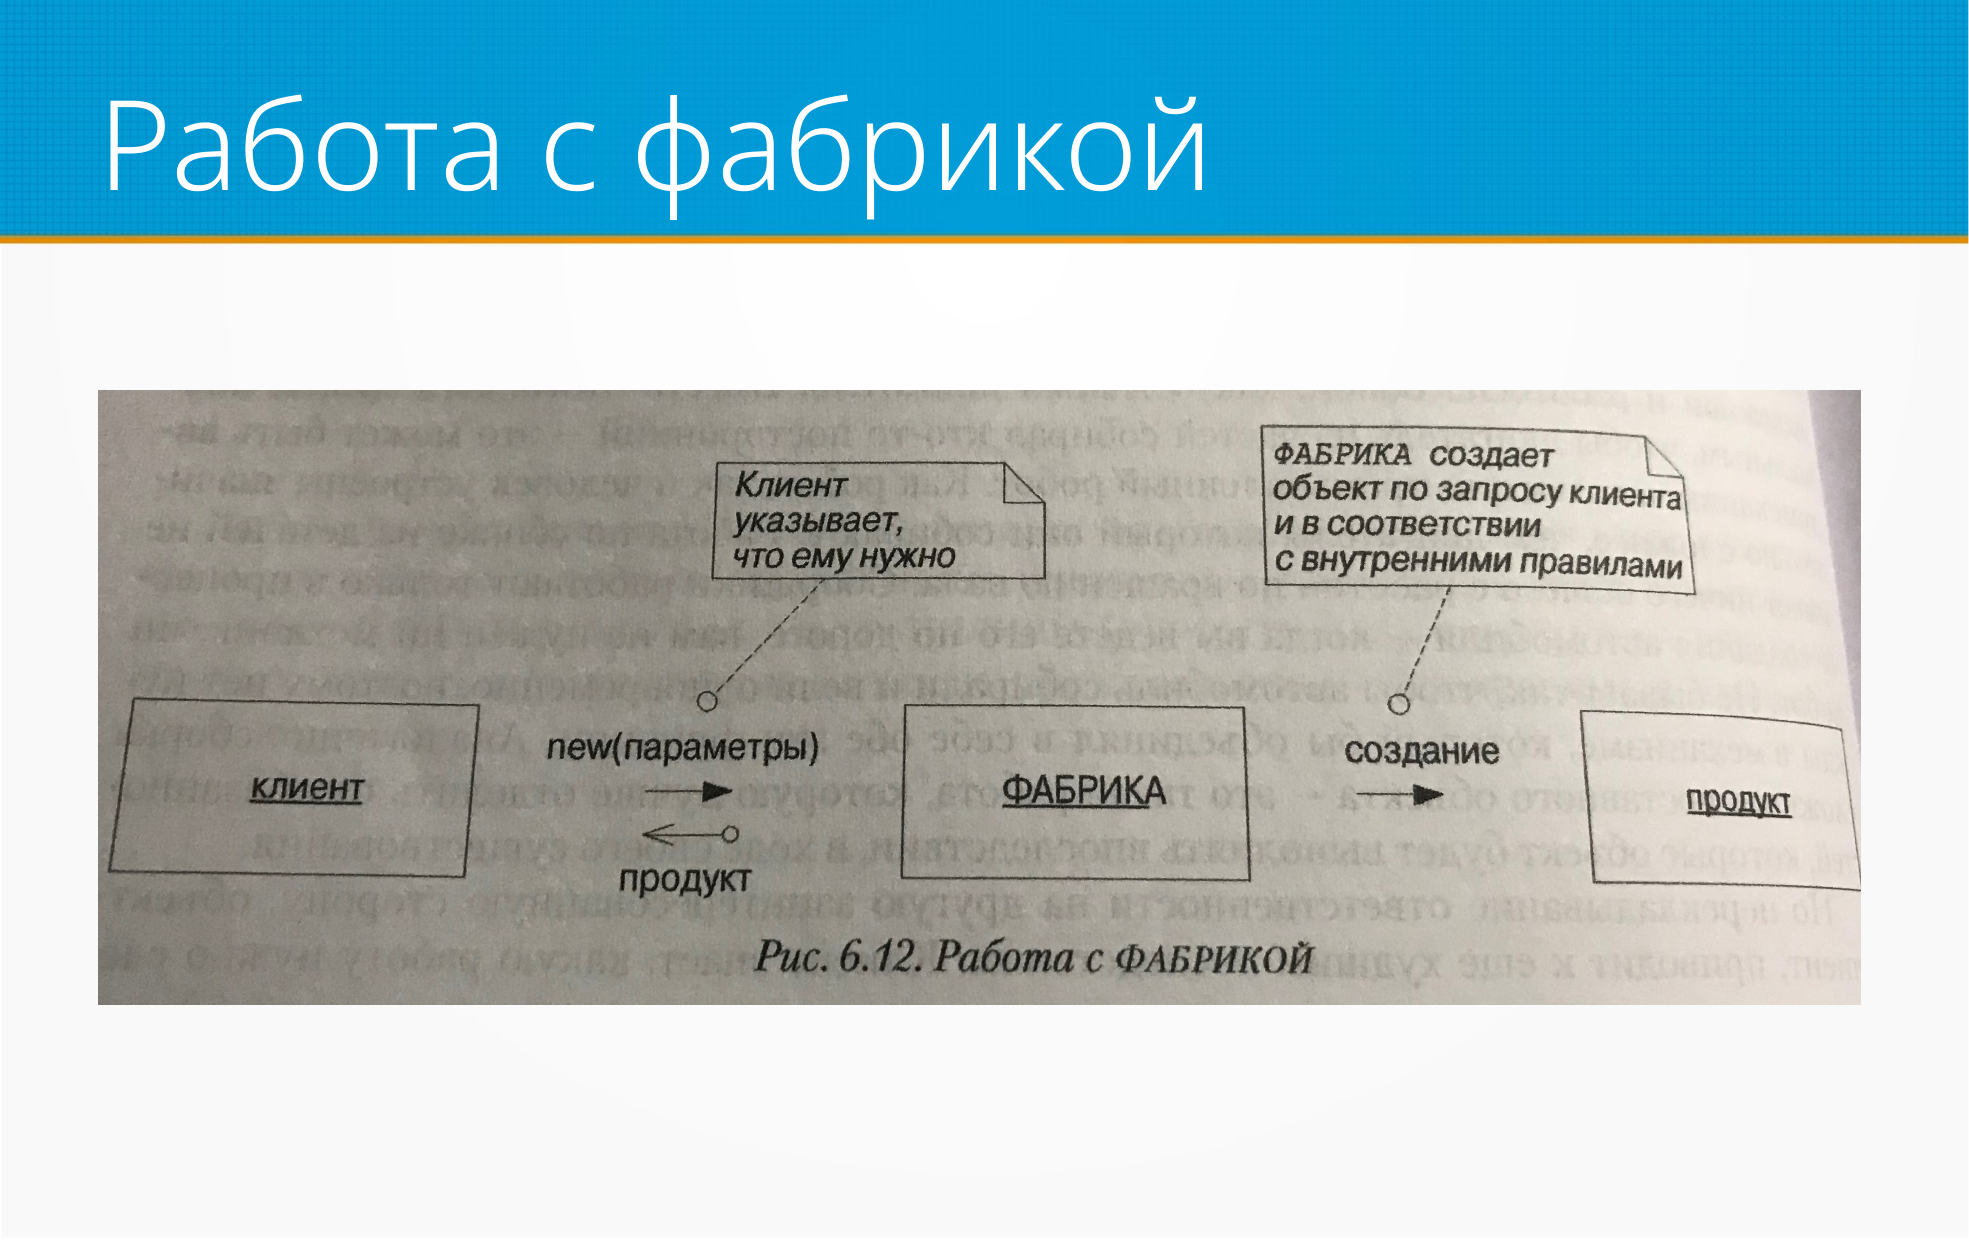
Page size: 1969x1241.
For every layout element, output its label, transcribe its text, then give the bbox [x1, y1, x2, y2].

picture [0, 233, 1969, 1241]
title Работа с фабрикой [98, 19, 1870, 227]
